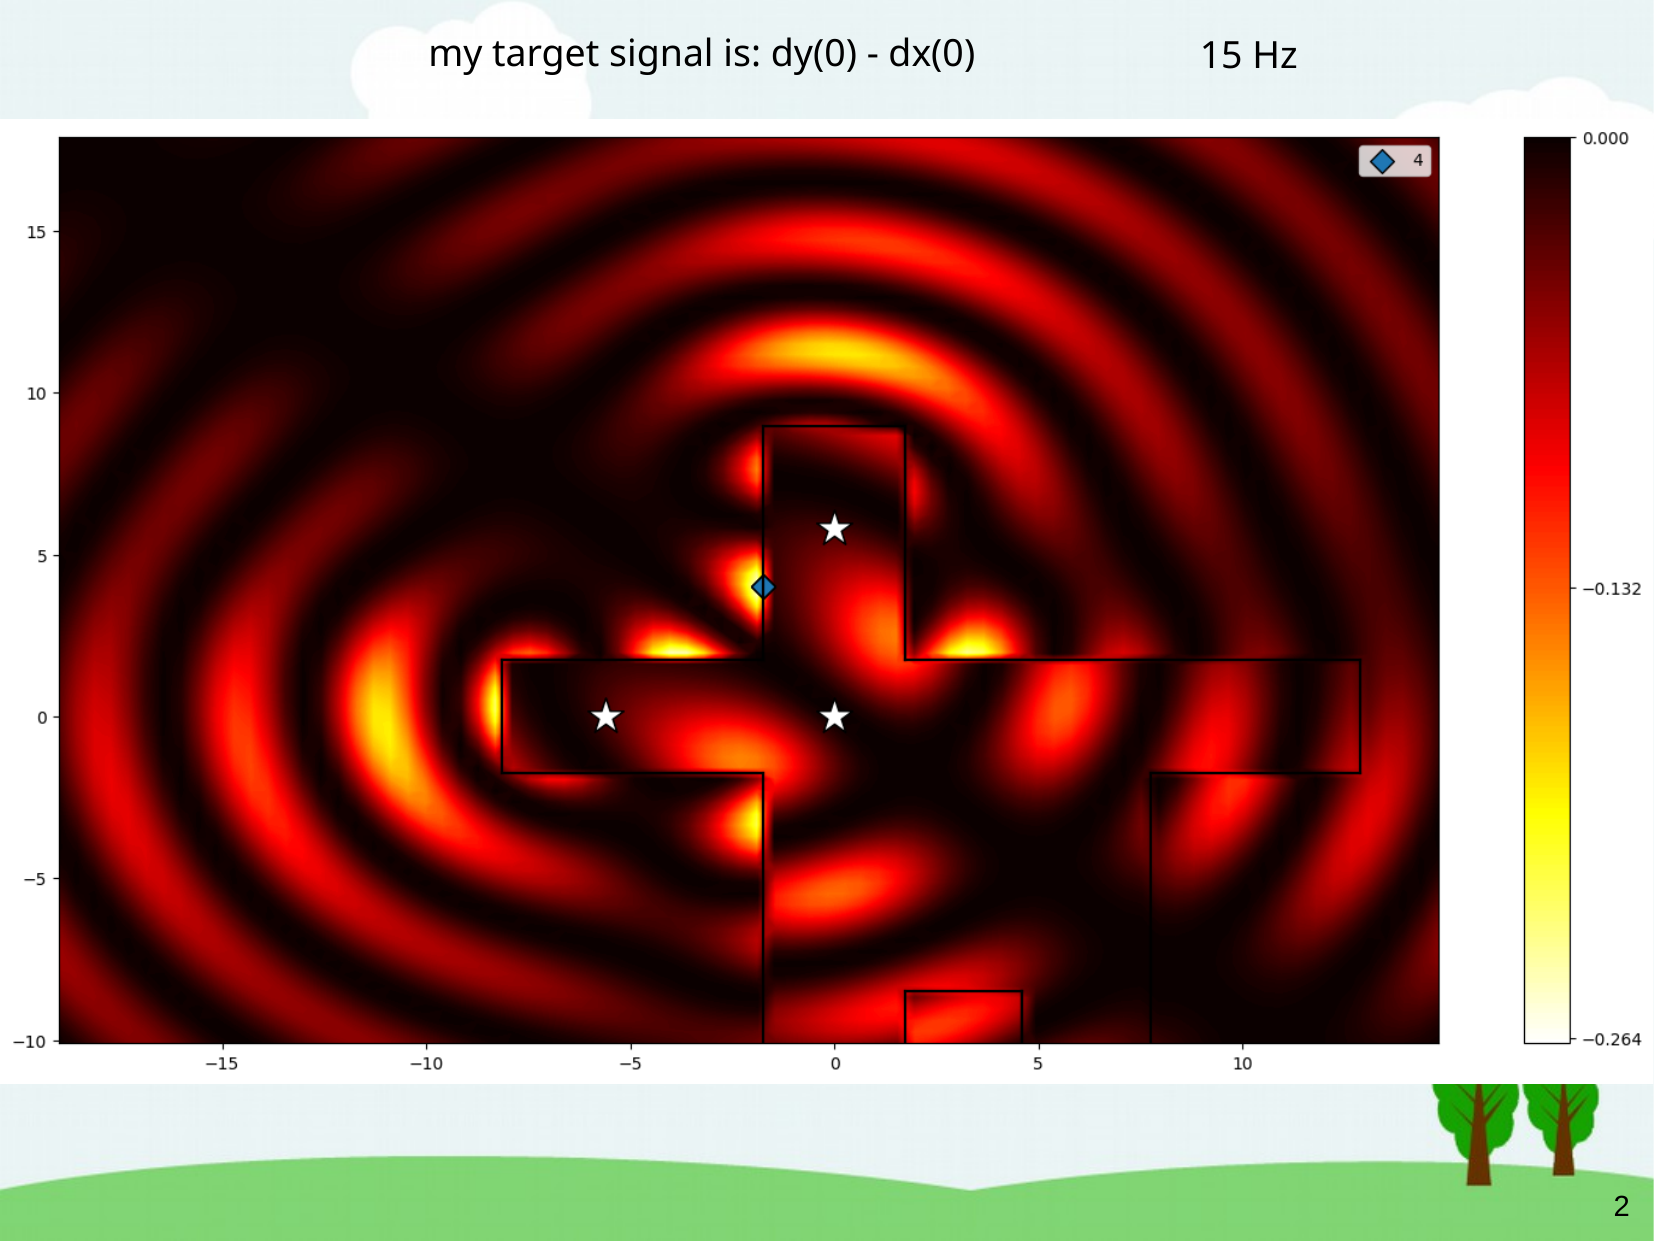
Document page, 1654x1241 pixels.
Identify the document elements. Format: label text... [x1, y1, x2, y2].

picture [0, 0, 1654, 1241]
text_box 15 Hz [1185, 21, 1336, 121]
text_box my target signal is: dy(0) - dx(0) [413, 18, 1036, 76]
